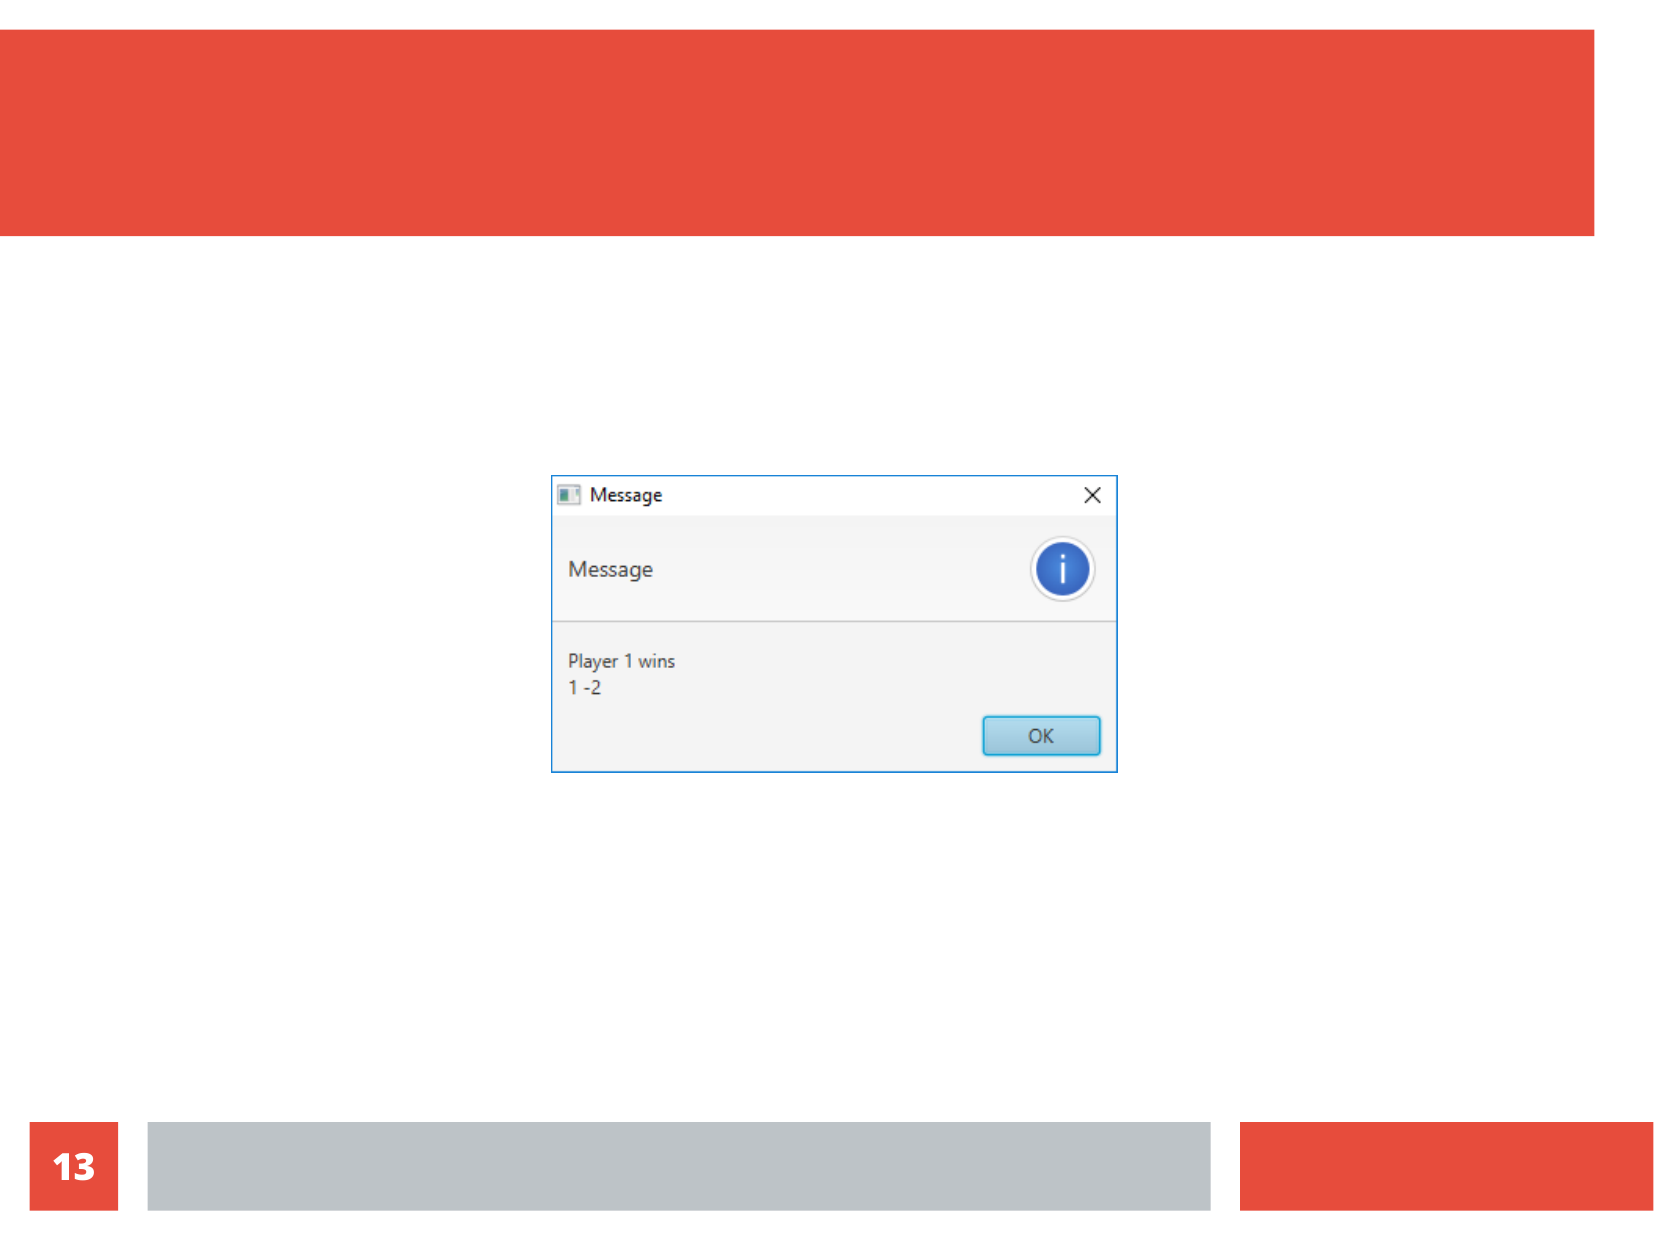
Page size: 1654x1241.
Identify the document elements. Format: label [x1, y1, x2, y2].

picture [551, 475, 1118, 773]
